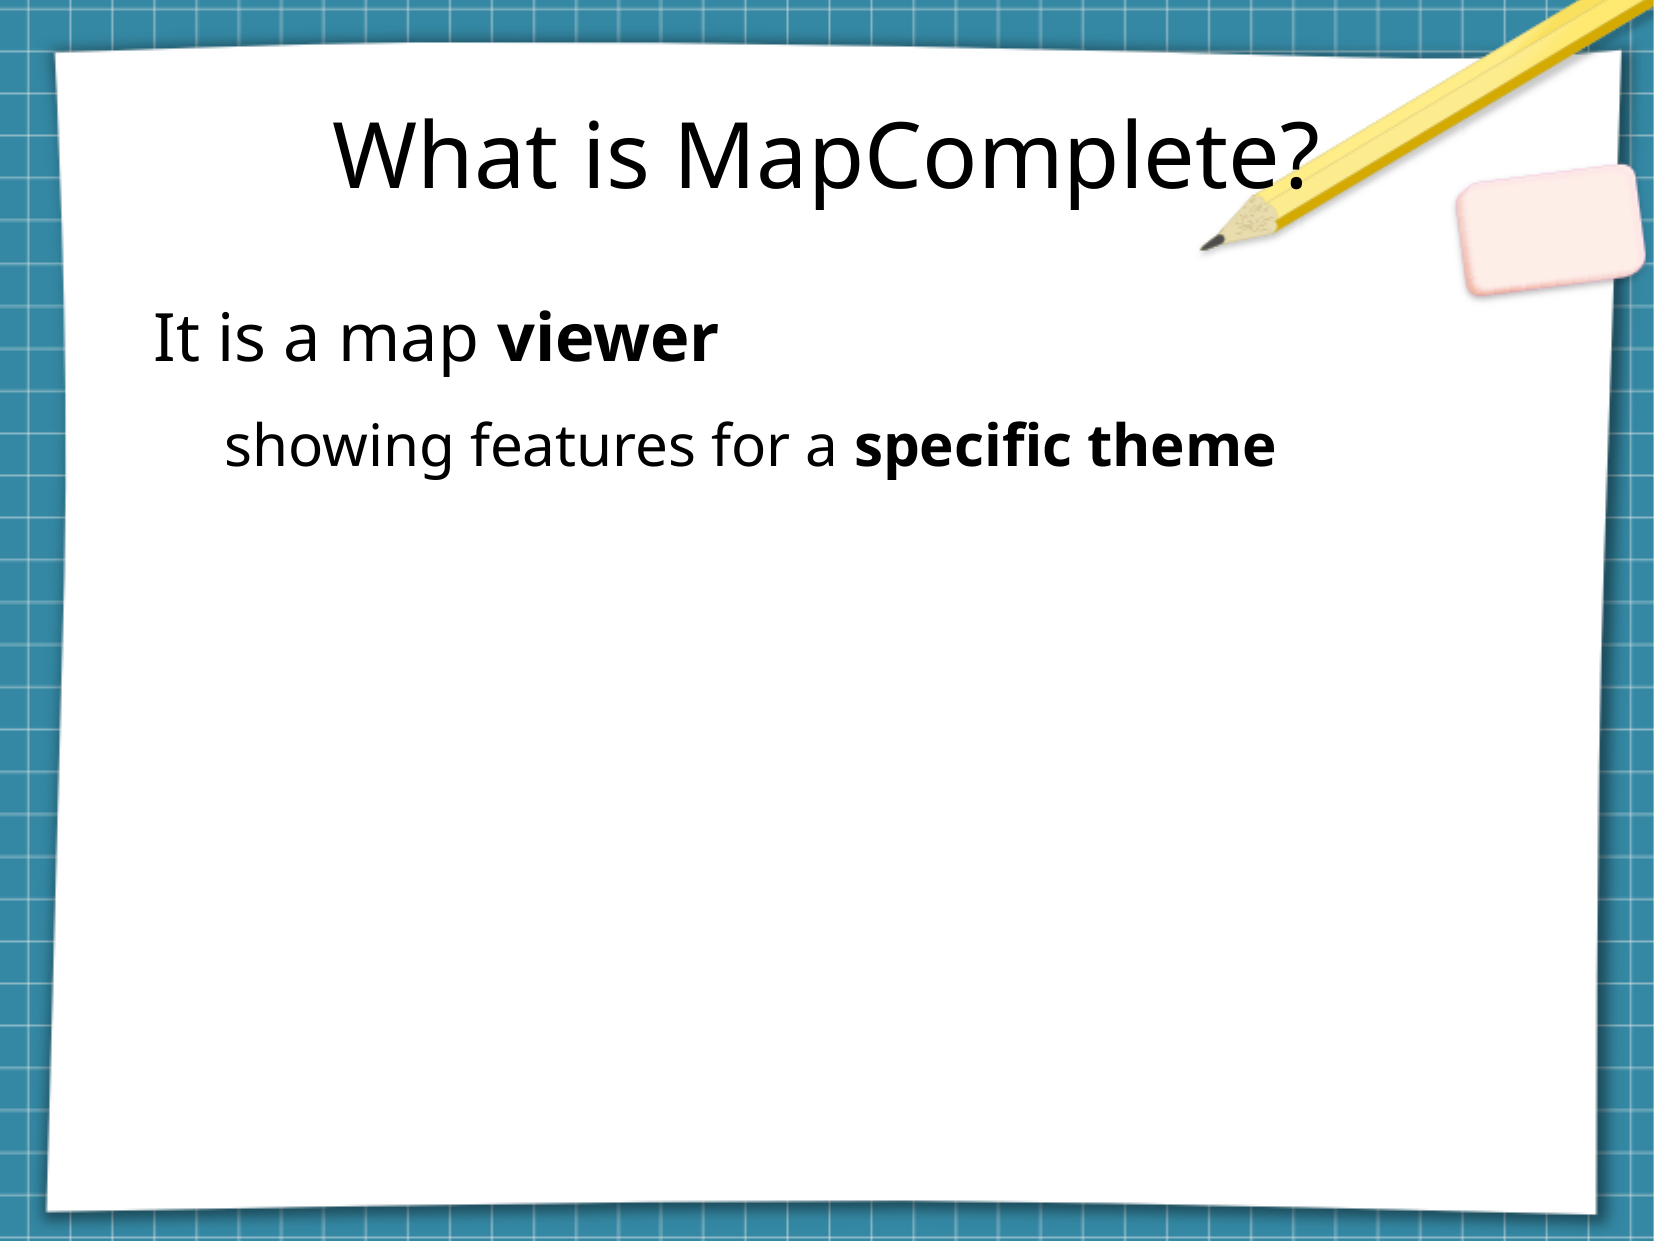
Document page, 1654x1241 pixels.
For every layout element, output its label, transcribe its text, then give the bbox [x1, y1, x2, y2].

title What is MapComplete? [82, 49, 1571, 257]
list It is a map viewer showing features for a specific theme [82, 290, 1571, 1010]
picture [0, 0, 1654, 1241]
